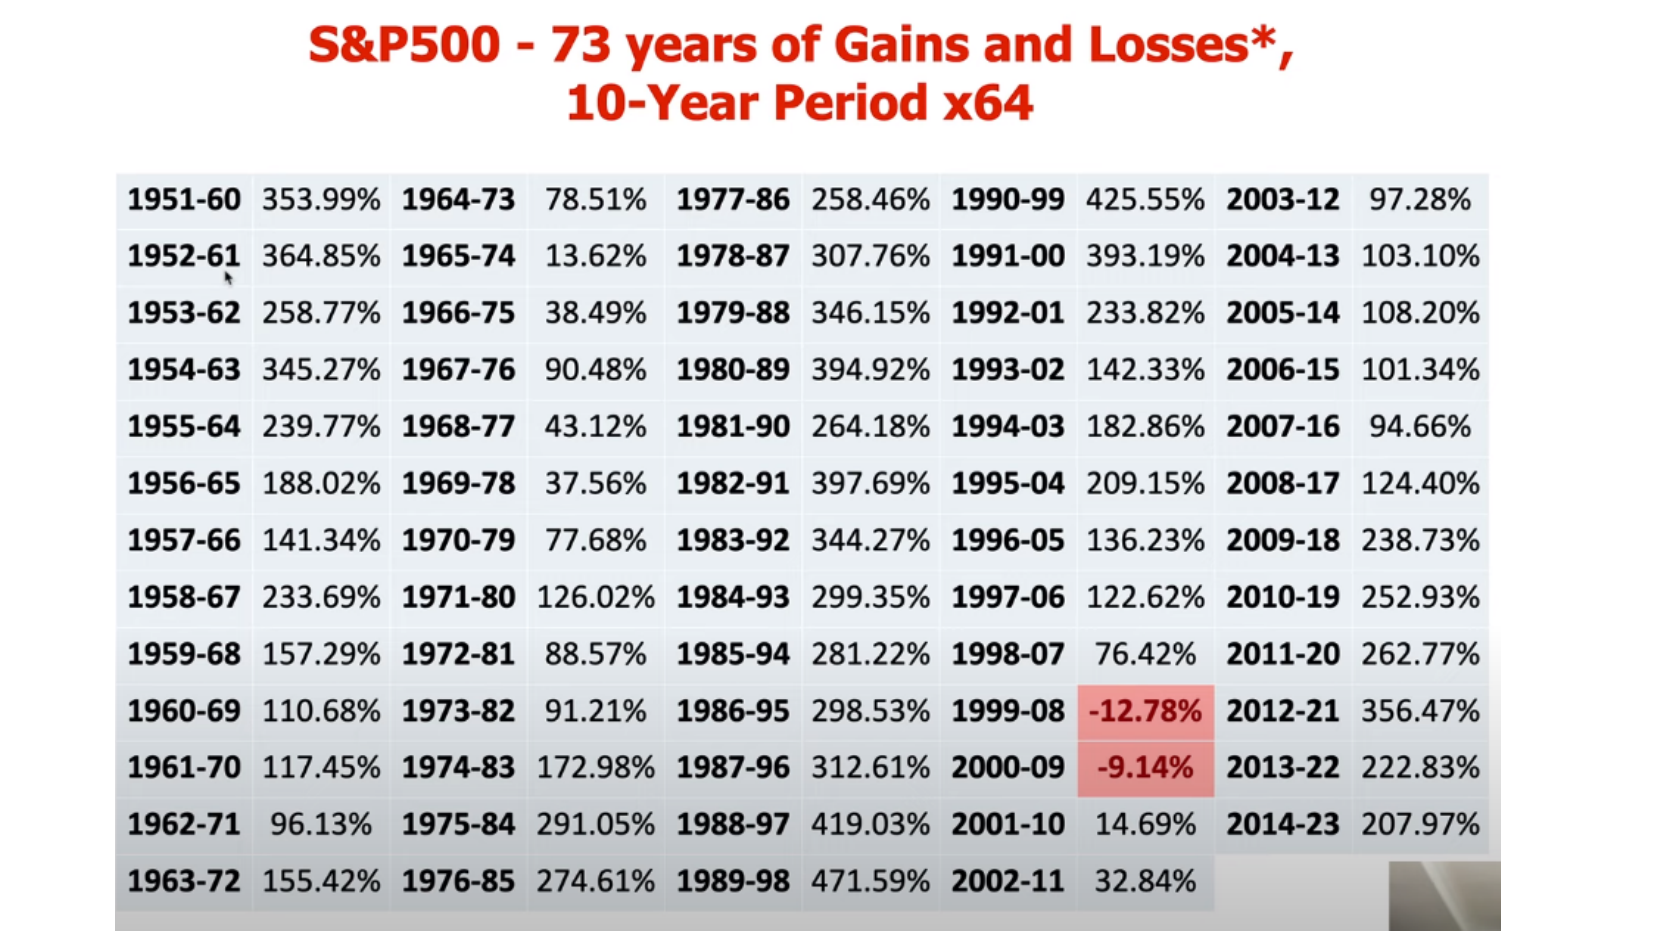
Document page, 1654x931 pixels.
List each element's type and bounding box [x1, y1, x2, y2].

picture [115, 0, 1501, 931]
